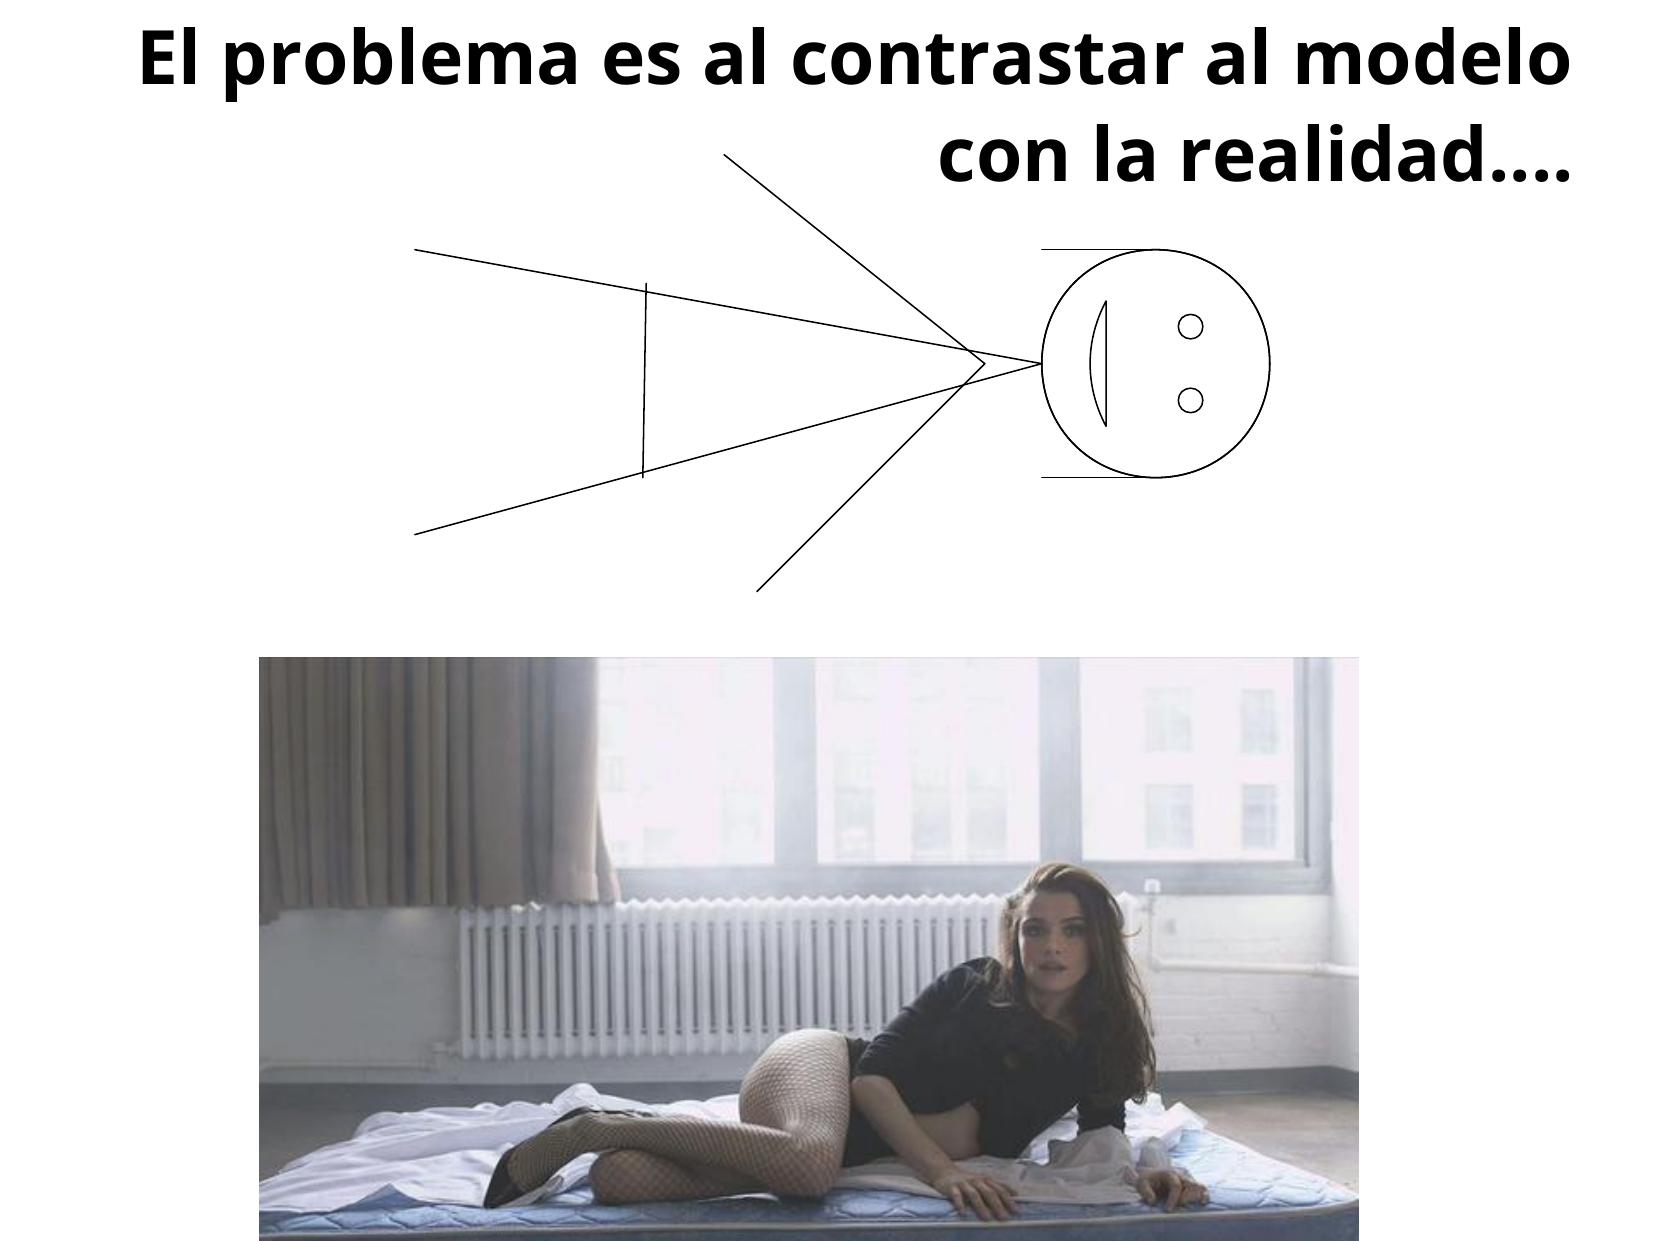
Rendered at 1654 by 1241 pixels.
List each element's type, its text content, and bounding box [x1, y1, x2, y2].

text_box [414, 197, 1270, 592]
title El problema es al contrastar al modelo con la realidad.... [86, 2, 1575, 197]
picture [259, 657, 1359, 1241]
